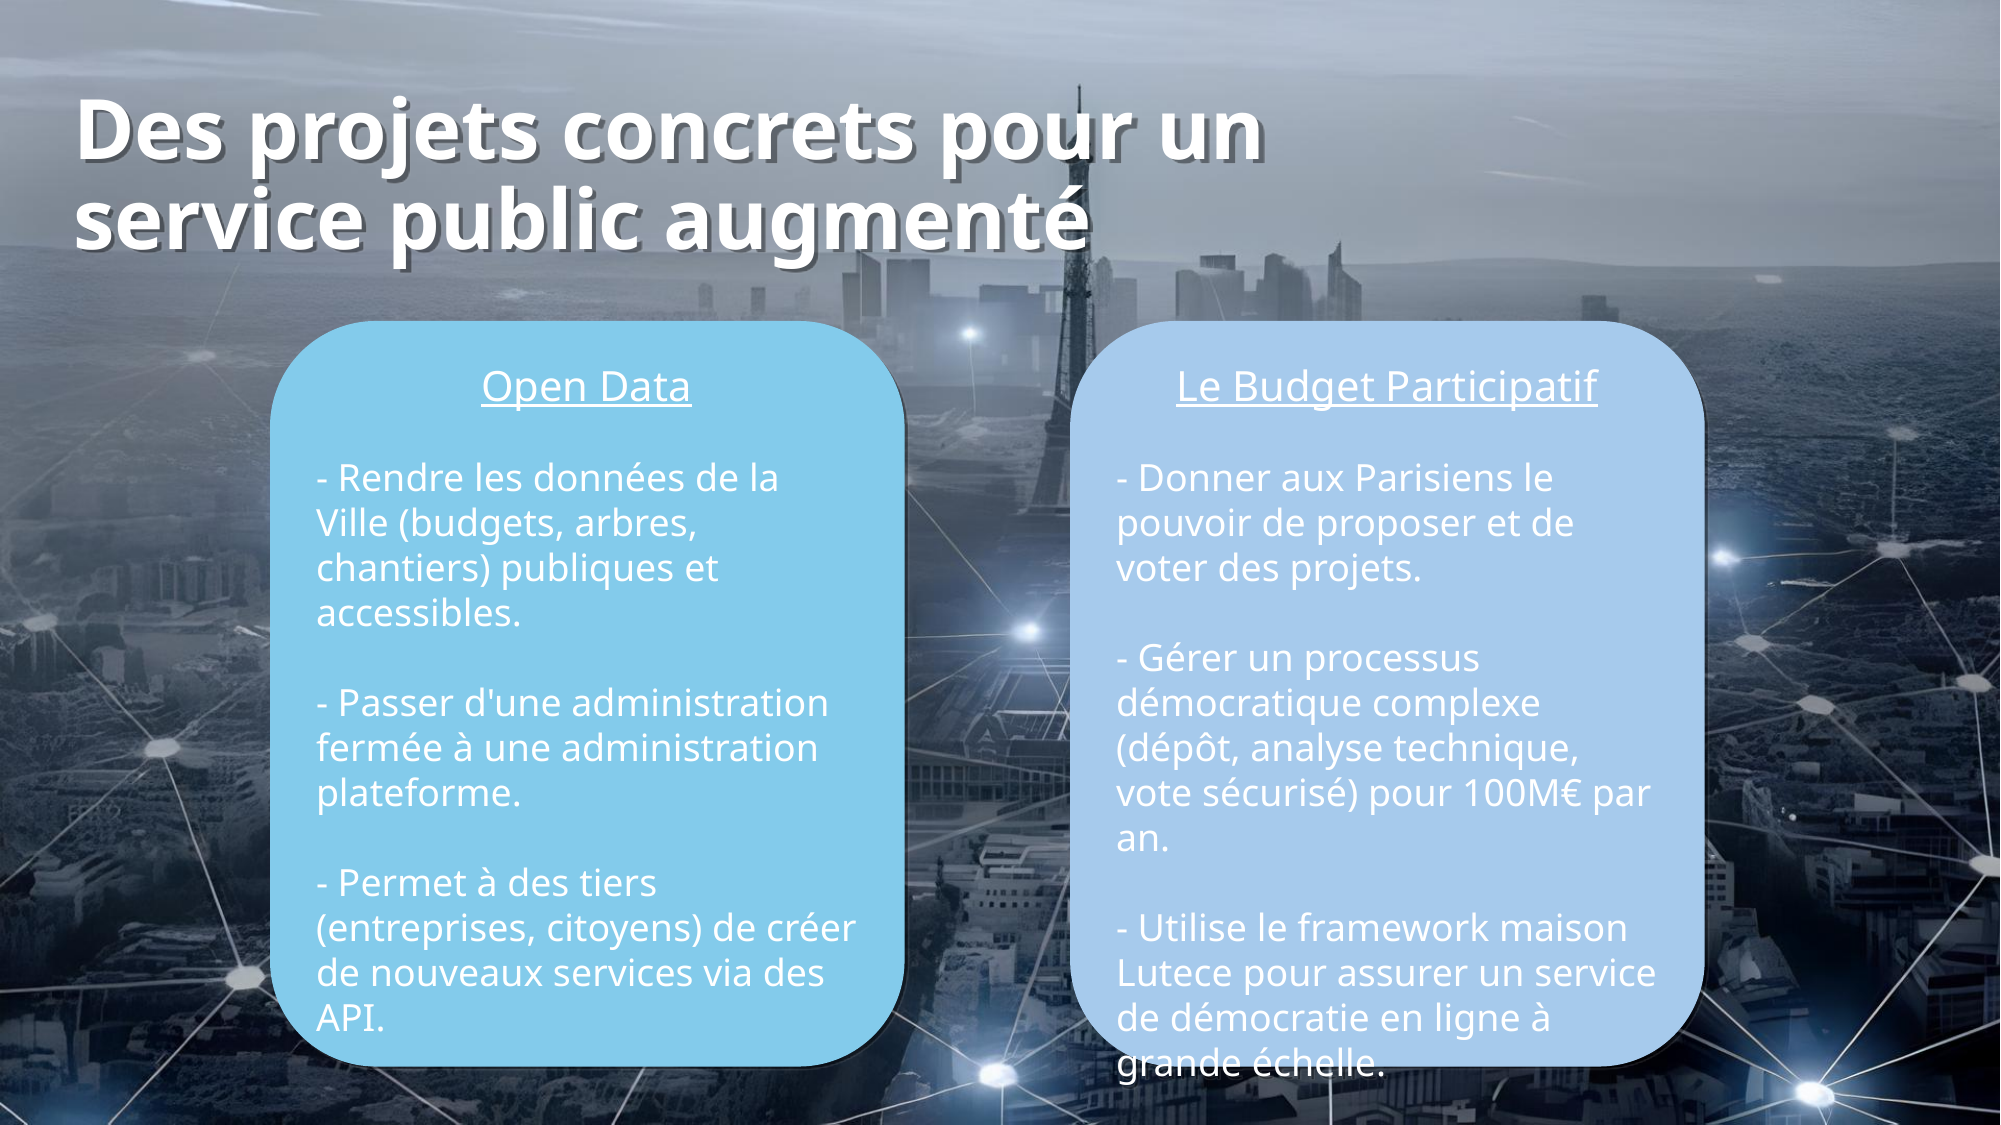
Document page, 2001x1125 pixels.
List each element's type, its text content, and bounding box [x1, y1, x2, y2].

title Des projets concrets pour un service public augmenté [58, 58, 1398, 298]
text_box Open Data - Rendre les données de la Ville (budgets, arbres, chantiers) publiques et accessibles. - Passer d'une administration fermée à une administration plateforme. - Permet à des tiers (entreprises, citoyens) de créer de nouveaux services via des API. [270, 320, 905, 1067]
text_box Le Budget Participatif - Donner aux Parisiens le pouvoir de proposer et de voter des projets. - Gérer un processus démocratique complexe (dépôt, analyse technique, vote sécurisé) pour 100M€ par an. - Utilise le framework maison Lutece pour assurer un service de démocratie en ligne à grande échelle. [1070, 320, 1705, 1067]
picture [0, 0, 2000, 1125]
